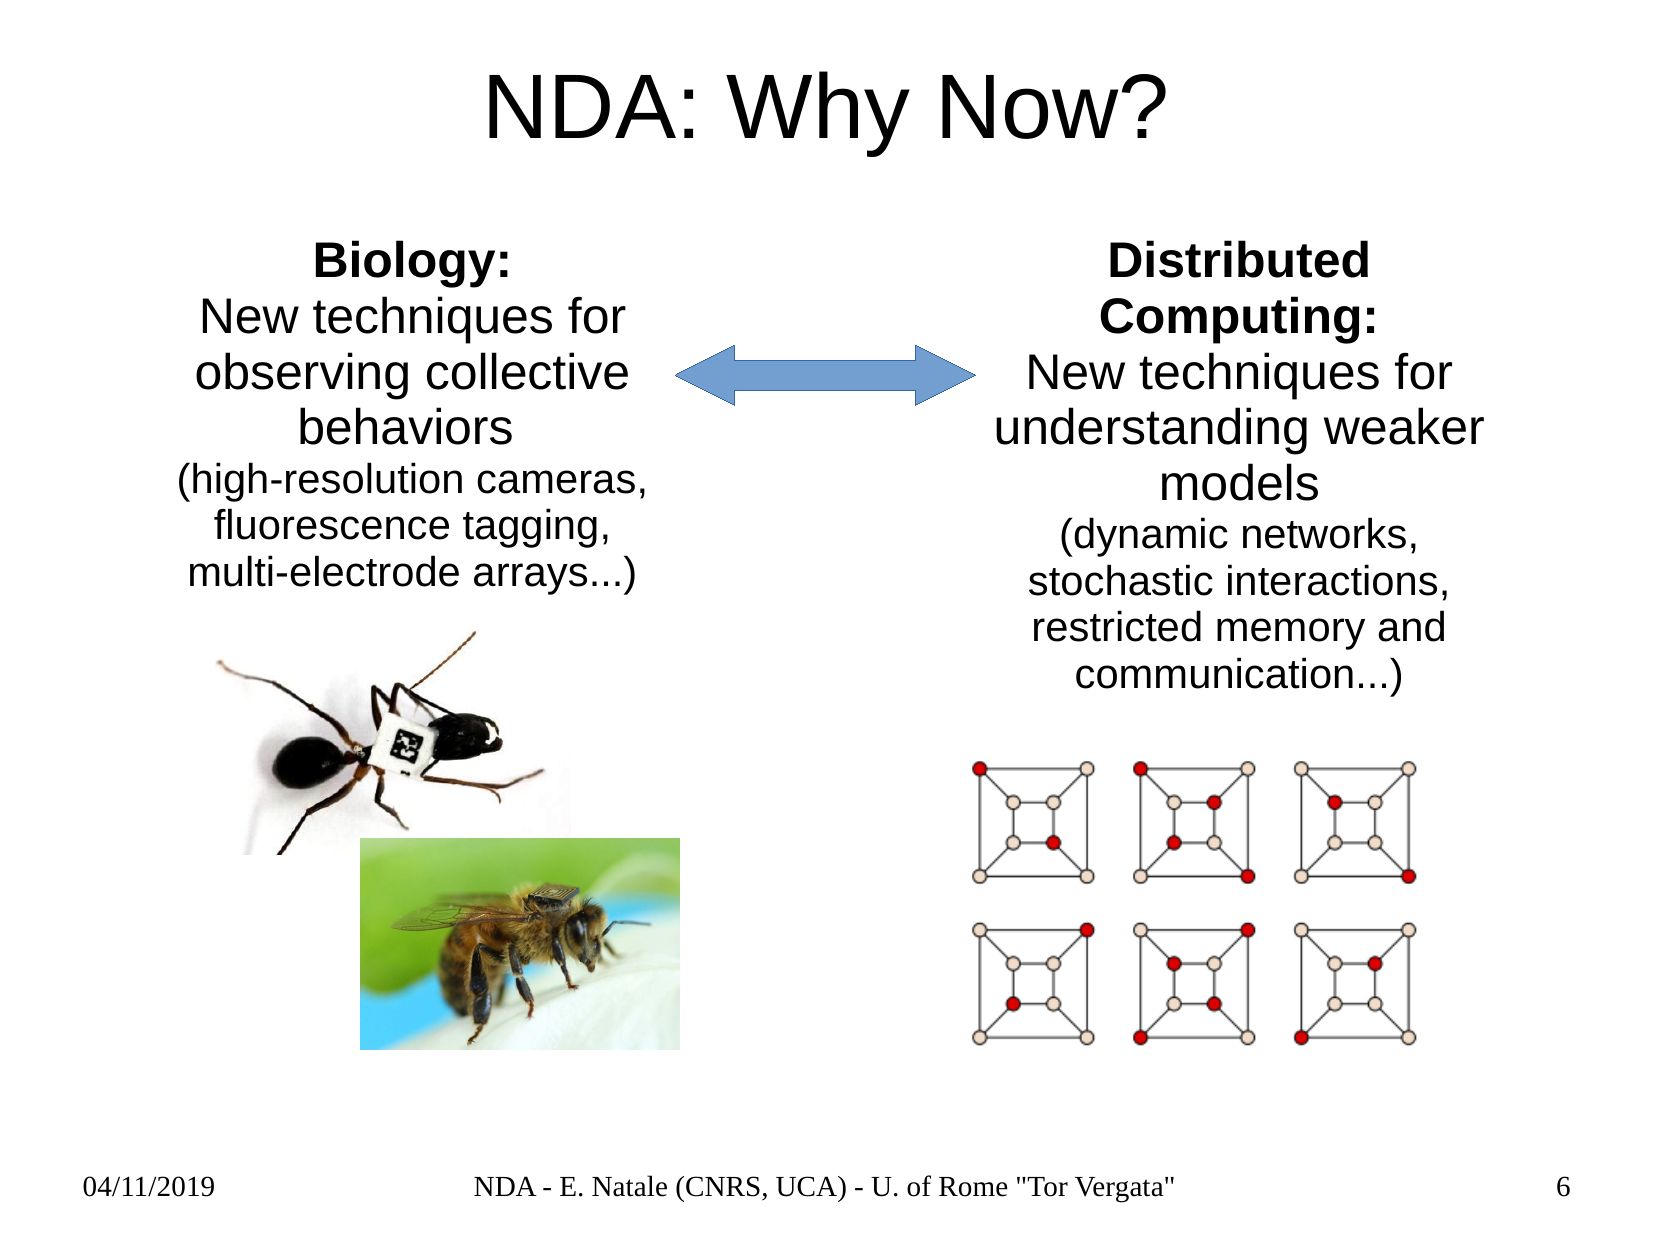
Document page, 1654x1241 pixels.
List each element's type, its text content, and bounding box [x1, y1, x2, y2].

title NDA: Why Now? [82, 49, 1571, 165]
picture [960, 749, 1429, 1058]
picture [201, 622, 680, 1051]
text_box Biology: New techniques for observing collective behaviors (high-resolution cameras, fluorescence tagging, multi-electrode arrays...) [150, 225, 676, 751]
text_box Distributed Computing: New techniques for understanding weaker models (dynamic networks, stochastic interactions, restricted memory and communication...) [978, 225, 1501, 705]
text_box [675, 345, 976, 406]
